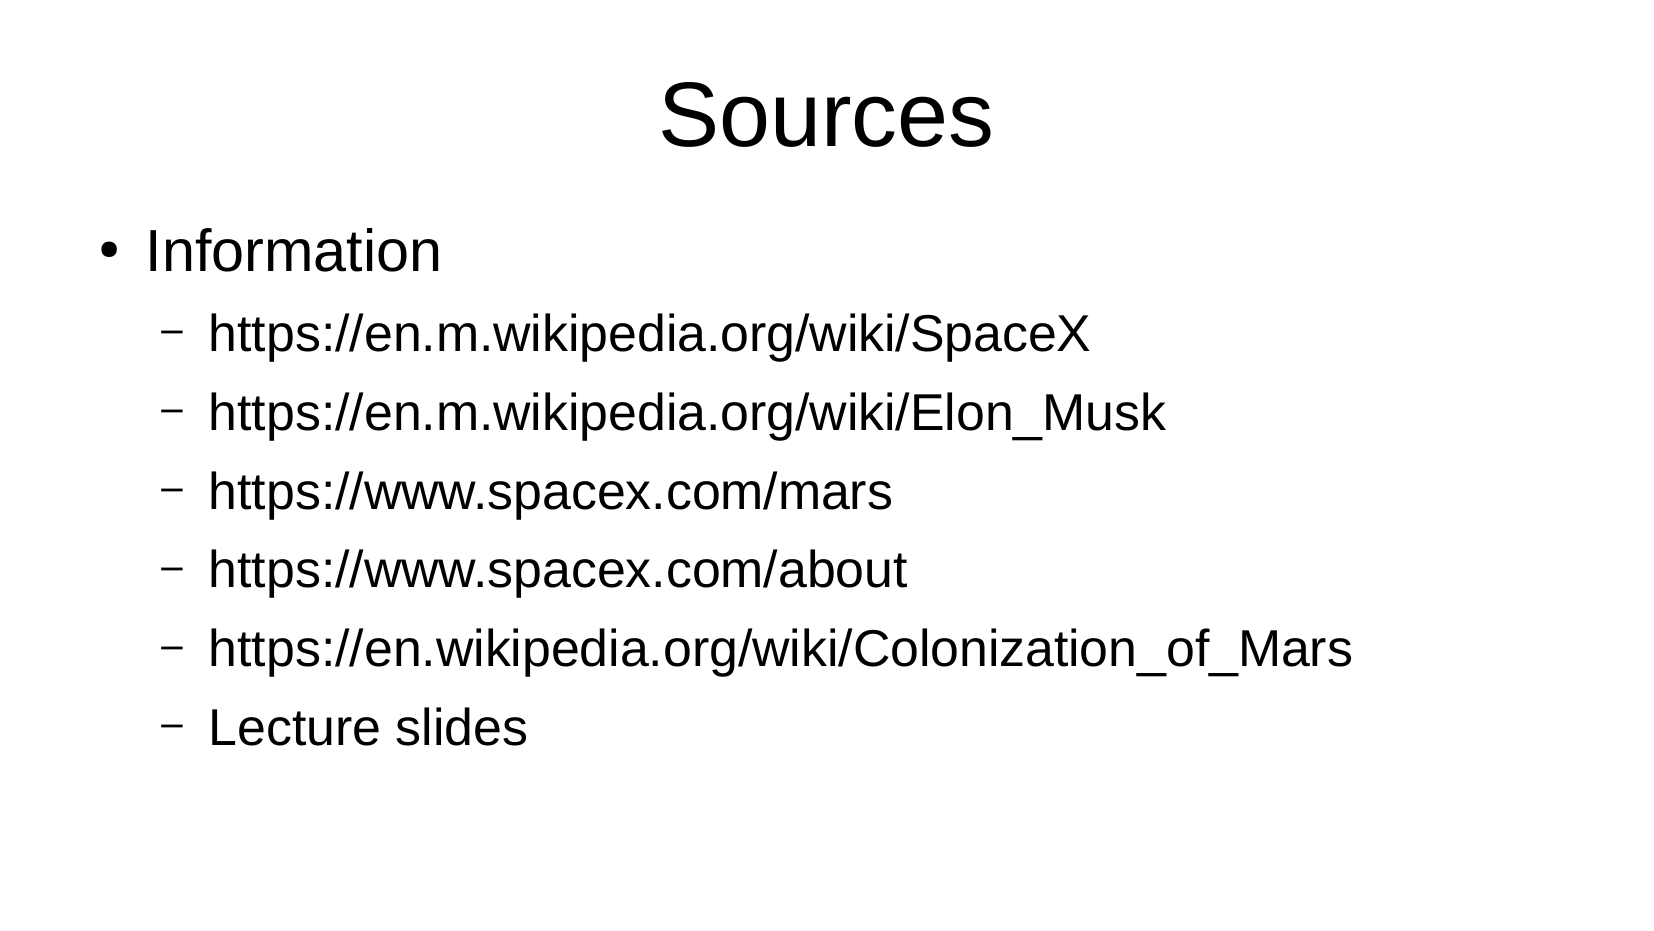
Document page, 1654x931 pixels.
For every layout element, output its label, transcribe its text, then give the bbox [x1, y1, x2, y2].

list Information https://en.m.wikipedia.org/wiki/SpaceX https://en.m.wikipedia.org/wiki/Elon_Musk https://www.spacex.com/mars https://www.spacex.com/about https://en.wikipedia.org/wiki/Colonization_of_Mars Lecture slides [82, 217, 1571, 758]
title Sources [82, 37, 1571, 193]
